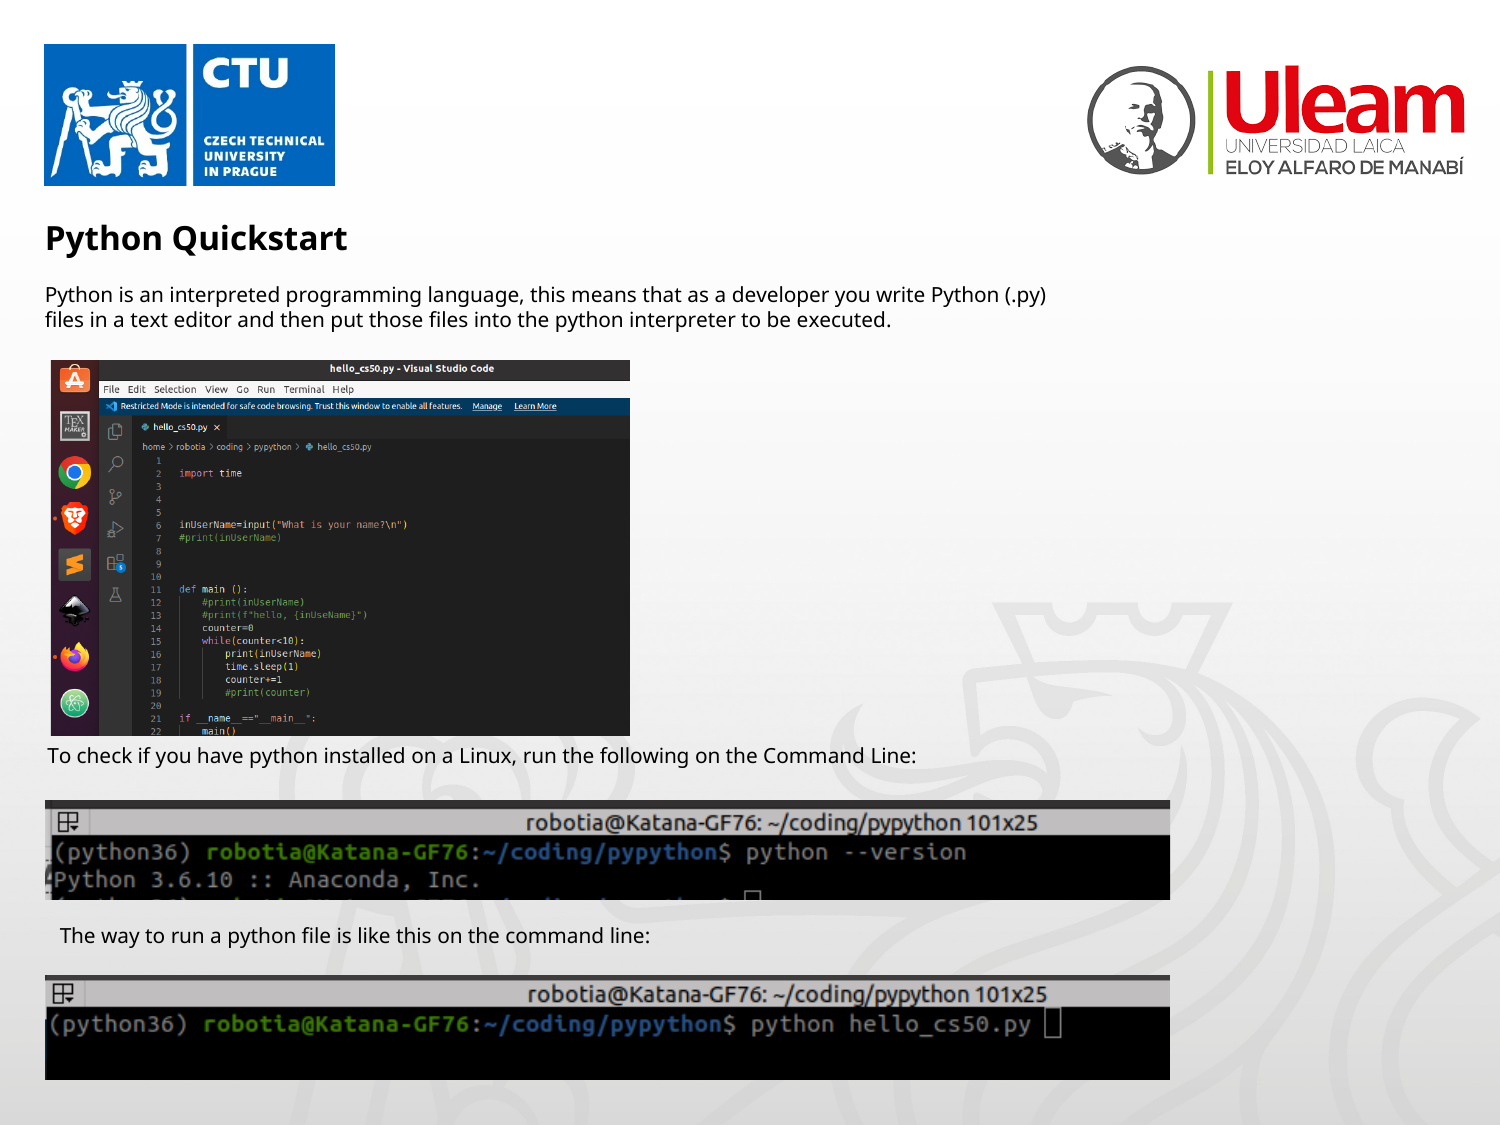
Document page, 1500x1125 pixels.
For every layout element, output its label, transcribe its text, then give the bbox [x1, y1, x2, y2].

text_box To check if you have python installed on a Linux, run the following on the Command Line: [32, 735, 1171, 775]
picture [0, 0, 1500, 1125]
text_box Python Quickstart [30, 210, 421, 271]
text_box The way to run a python file is like this on the command line: [45, 915, 713, 955]
text_box Python is an interpreted programming language, this means that as a developer you write Python (.py) files in a text editor and then put those files into the python interpreter to be executed. [30, 274, 1081, 376]
